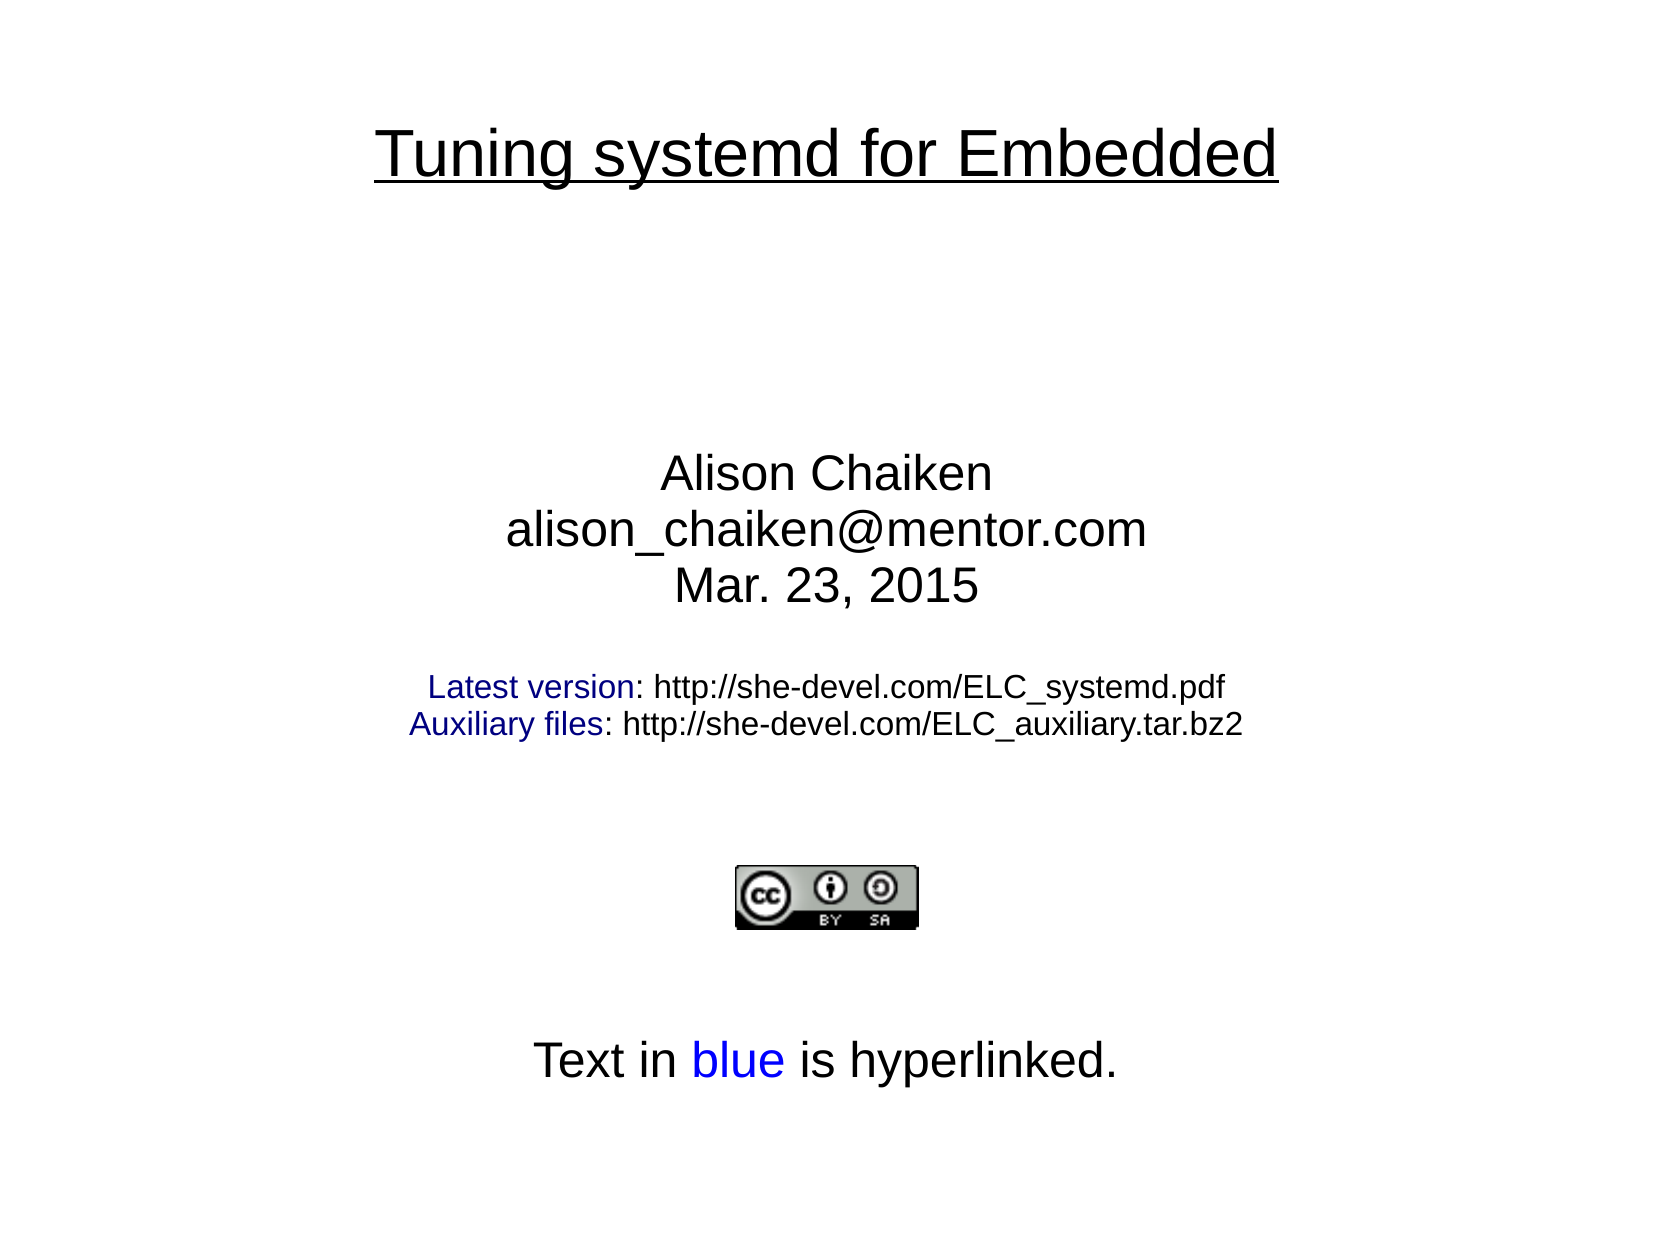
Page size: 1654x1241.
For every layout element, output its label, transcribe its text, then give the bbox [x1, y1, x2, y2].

subtitle Alison Chaiken alison_chaiken@mentor.com Mar. 23, 2015 Latest version: http://she-devel.com/ELC_systemd.pdf Auxiliary files: http://she-devel.com/ELC_auxiliary.tar.bz2 [82, 290, 1571, 1010]
text_box Text in blue is hyperlinked. [518, 1024, 1136, 1096]
picture [735, 865, 919, 931]
title Tuning systemd for Embedded [82, 49, 1571, 257]
